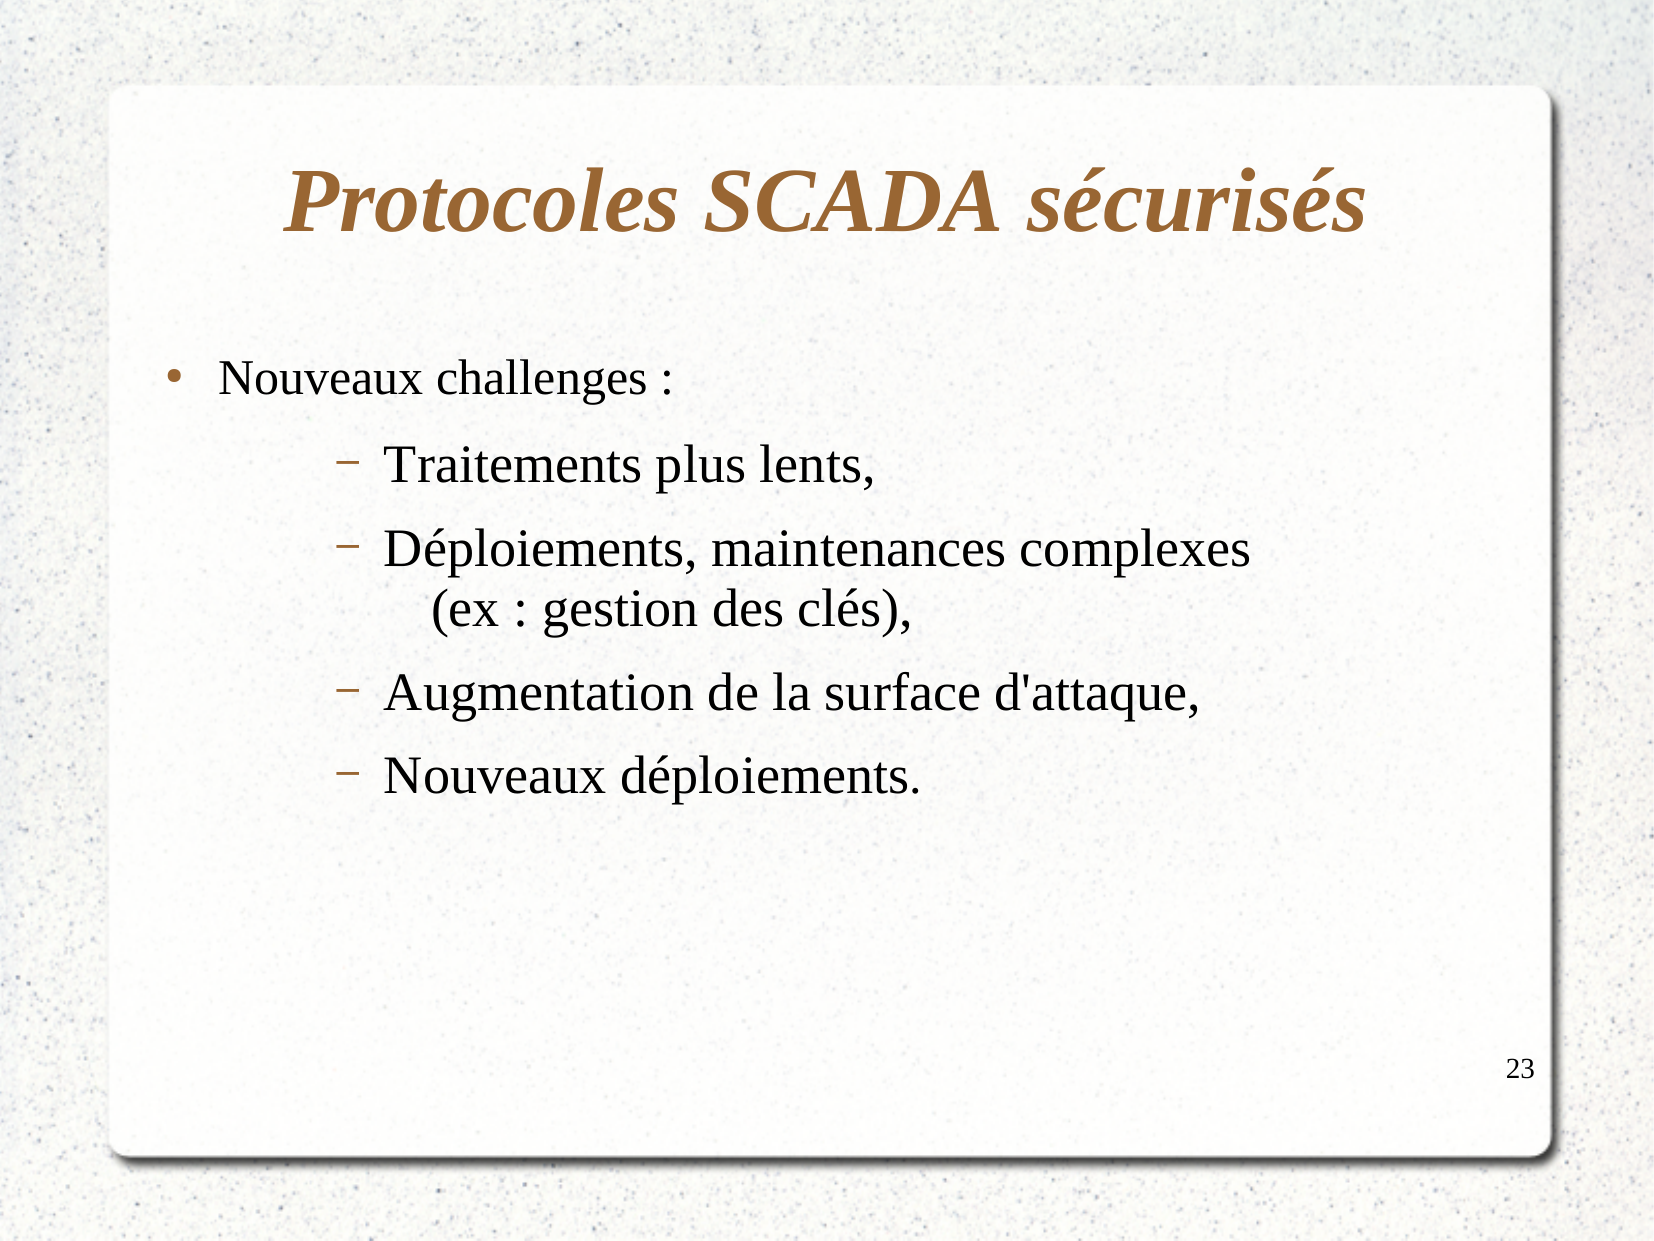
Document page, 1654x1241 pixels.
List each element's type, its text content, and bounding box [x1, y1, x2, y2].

picture [0, 0, 1654, 1241]
list Nouveaux challenges : Traitements plus lents, Déploiements, maintenances complexes (ex : gestion des clés), Augmentation de la surface d'attaque, Nouveaux déploiements. [147, 349, 1453, 969]
title Protocoles SCADA sécurisés [118, 96, 1536, 304]
